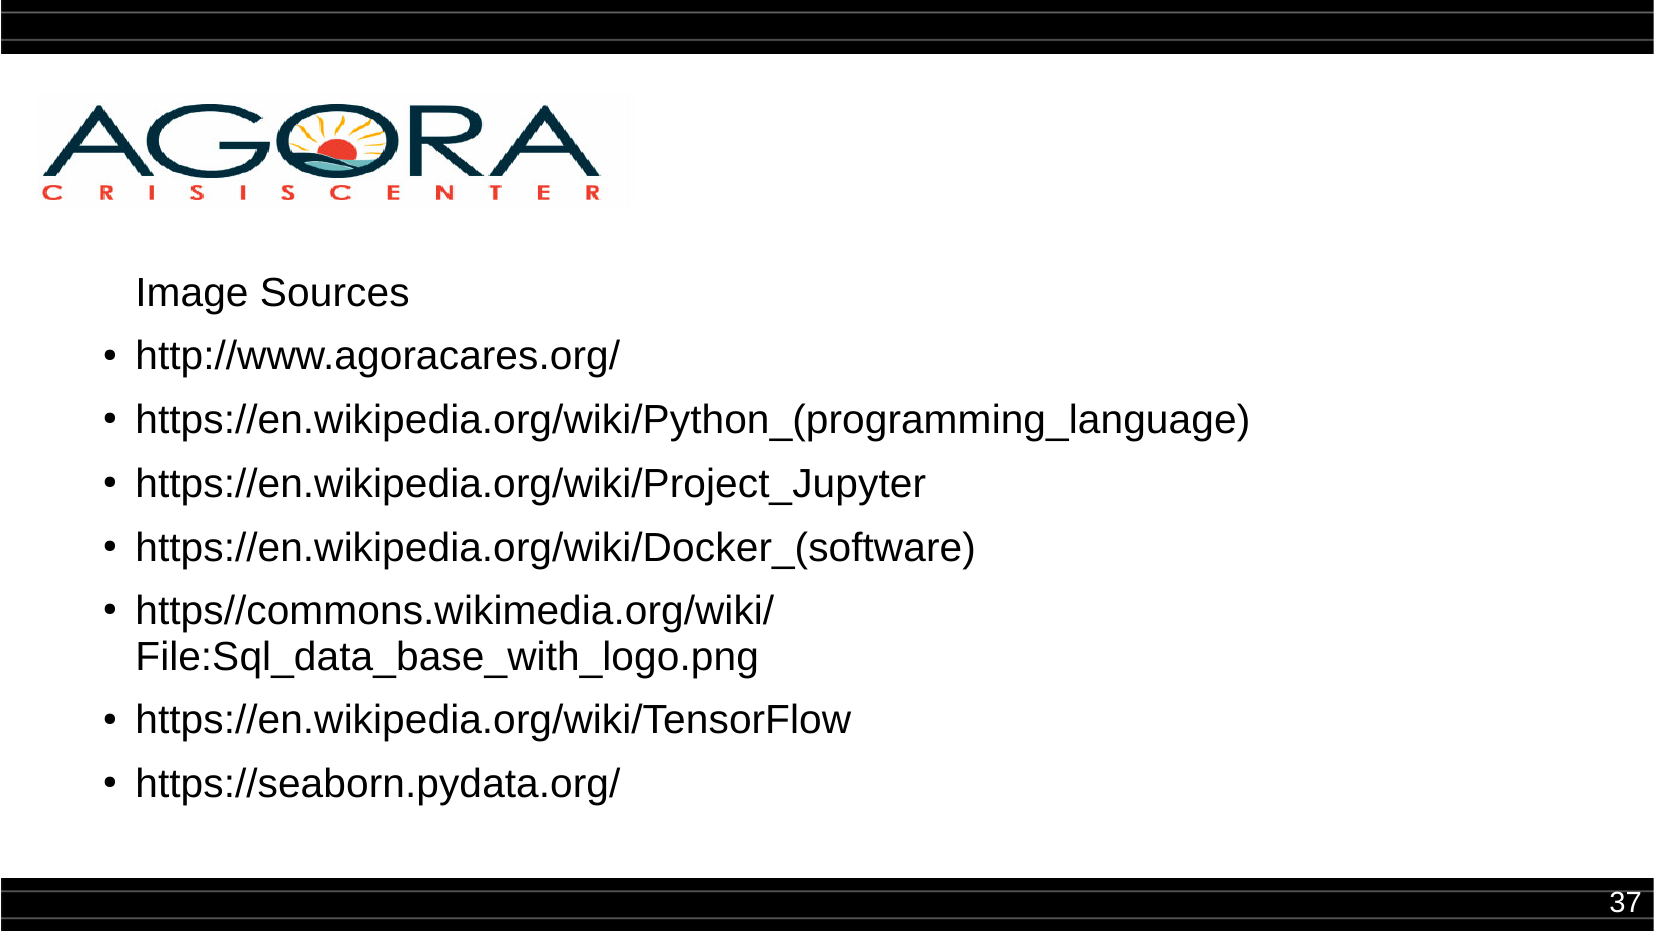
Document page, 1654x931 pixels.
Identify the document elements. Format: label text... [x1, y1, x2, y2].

list Image Sources http://www.agoracares.org/ https://en.wikipedia.org/wiki/Python_(programming_language) https://en.wikipedia.org/wiki/Project_Jupyter https://en.wikipedia.org/wiki/Docker_(software) https//commons.wikimedia.org/wiki/File:Sql_data_base_with_logo.png https://en.wikipedia.org/wiki/TensorFlow https://seaborn.pydata.org/ [92, 269, 1353, 810]
picture [0, 60, 676, 235]
picture [1, 878, 1654, 931]
picture [1, 0, 1654, 54]
